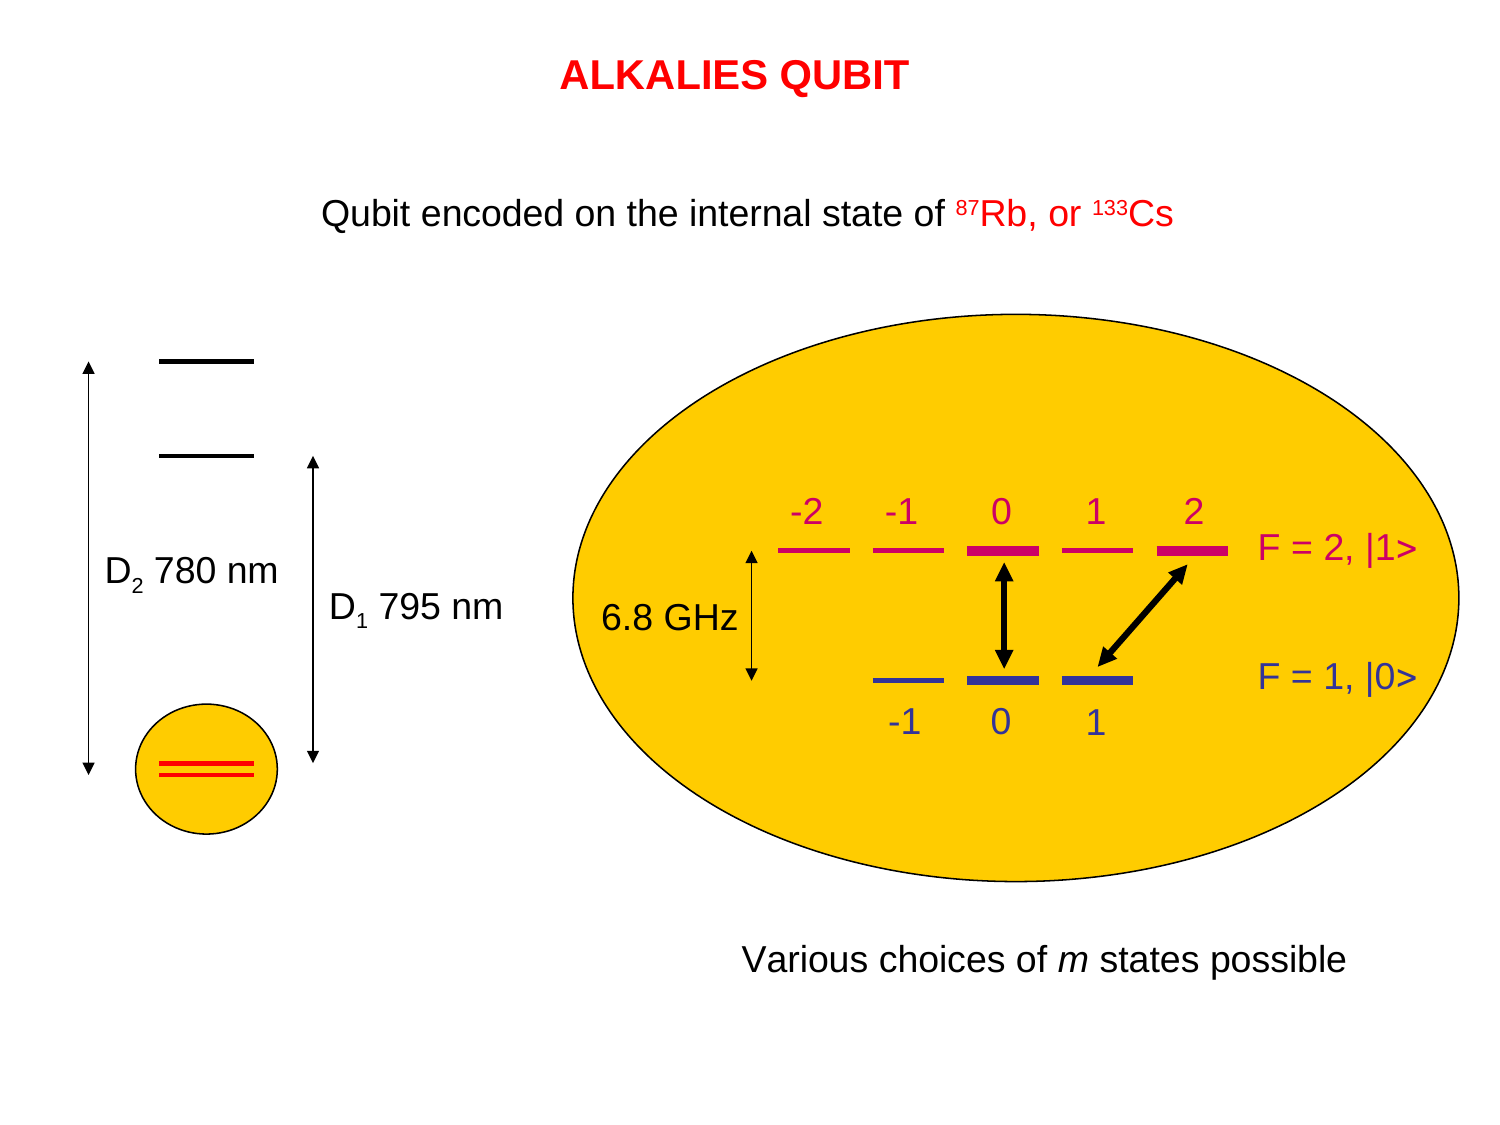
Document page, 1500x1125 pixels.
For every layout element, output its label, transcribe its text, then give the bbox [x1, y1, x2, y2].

text_box F = 1, |0> [1242, 644, 1433, 706]
text_box 1 [1070, 689, 1122, 751]
text_box ALKALIES QUBIT [544, 40, 925, 106]
text_box -1 [873, 689, 937, 751]
text_box D2 780 nm [89, 538, 294, 606]
text_box 2 [1168, 479, 1220, 541]
text_box 6.8 GHz [586, 585, 754, 646]
text_box F = 2, |1> [1242, 514, 1433, 576]
text_box -1 [870, 479, 933, 541]
text_box 0 [976, 479, 1027, 541]
text_box D1 795 nm [314, 574, 519, 641]
text_box 0 [975, 689, 1027, 751]
text_box Various choices of m states possible [726, 927, 1363, 988]
text_box -2 [775, 479, 839, 541]
text_box 1 [1070, 479, 1122, 541]
text_box [572, 314, 1459, 882]
text_box [135, 704, 278, 835]
text_box Qubit encoded on the internal state of 87Rb, or 133Cs [306, 180, 1189, 242]
